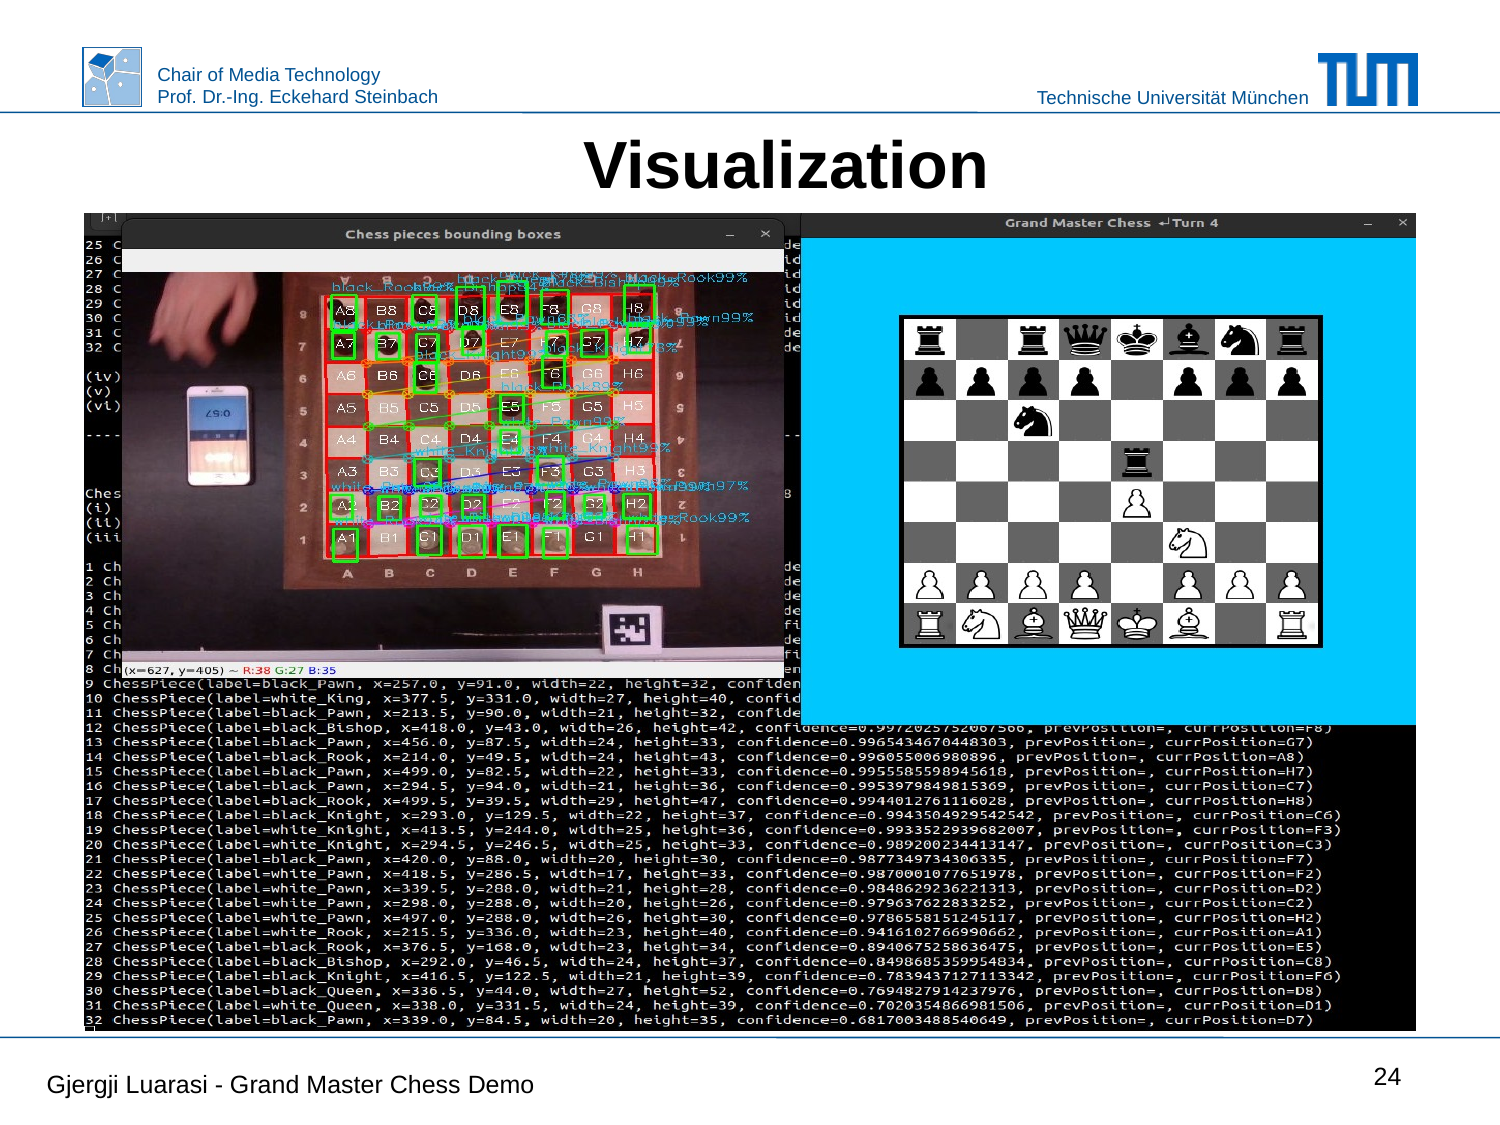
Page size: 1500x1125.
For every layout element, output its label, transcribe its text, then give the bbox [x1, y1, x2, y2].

picture [1318, 53, 1418, 106]
picture [84, 213, 1416, 1031]
picture [82, 47, 142, 107]
text_box Gjergji Luarasi - Grand Master Chess Demo [31, 1053, 845, 1114]
title Visualization [485, 114, 1087, 214]
slide_number <number> [1220, 1050, 1417, 1100]
picture [899, 314, 1323, 649]
